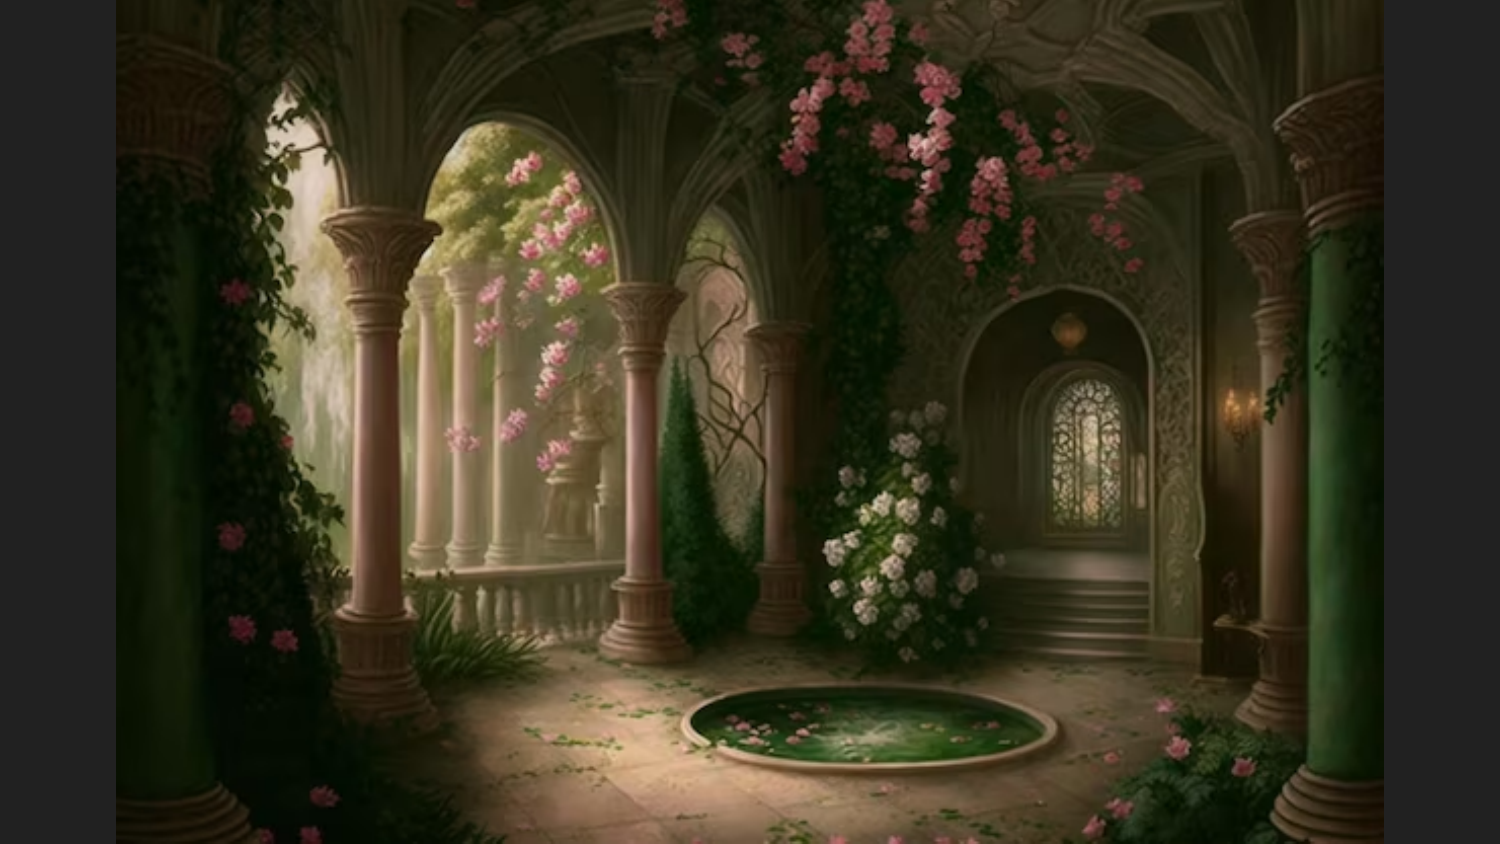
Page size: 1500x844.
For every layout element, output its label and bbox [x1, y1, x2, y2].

picture [116, 0, 1384, 844]
